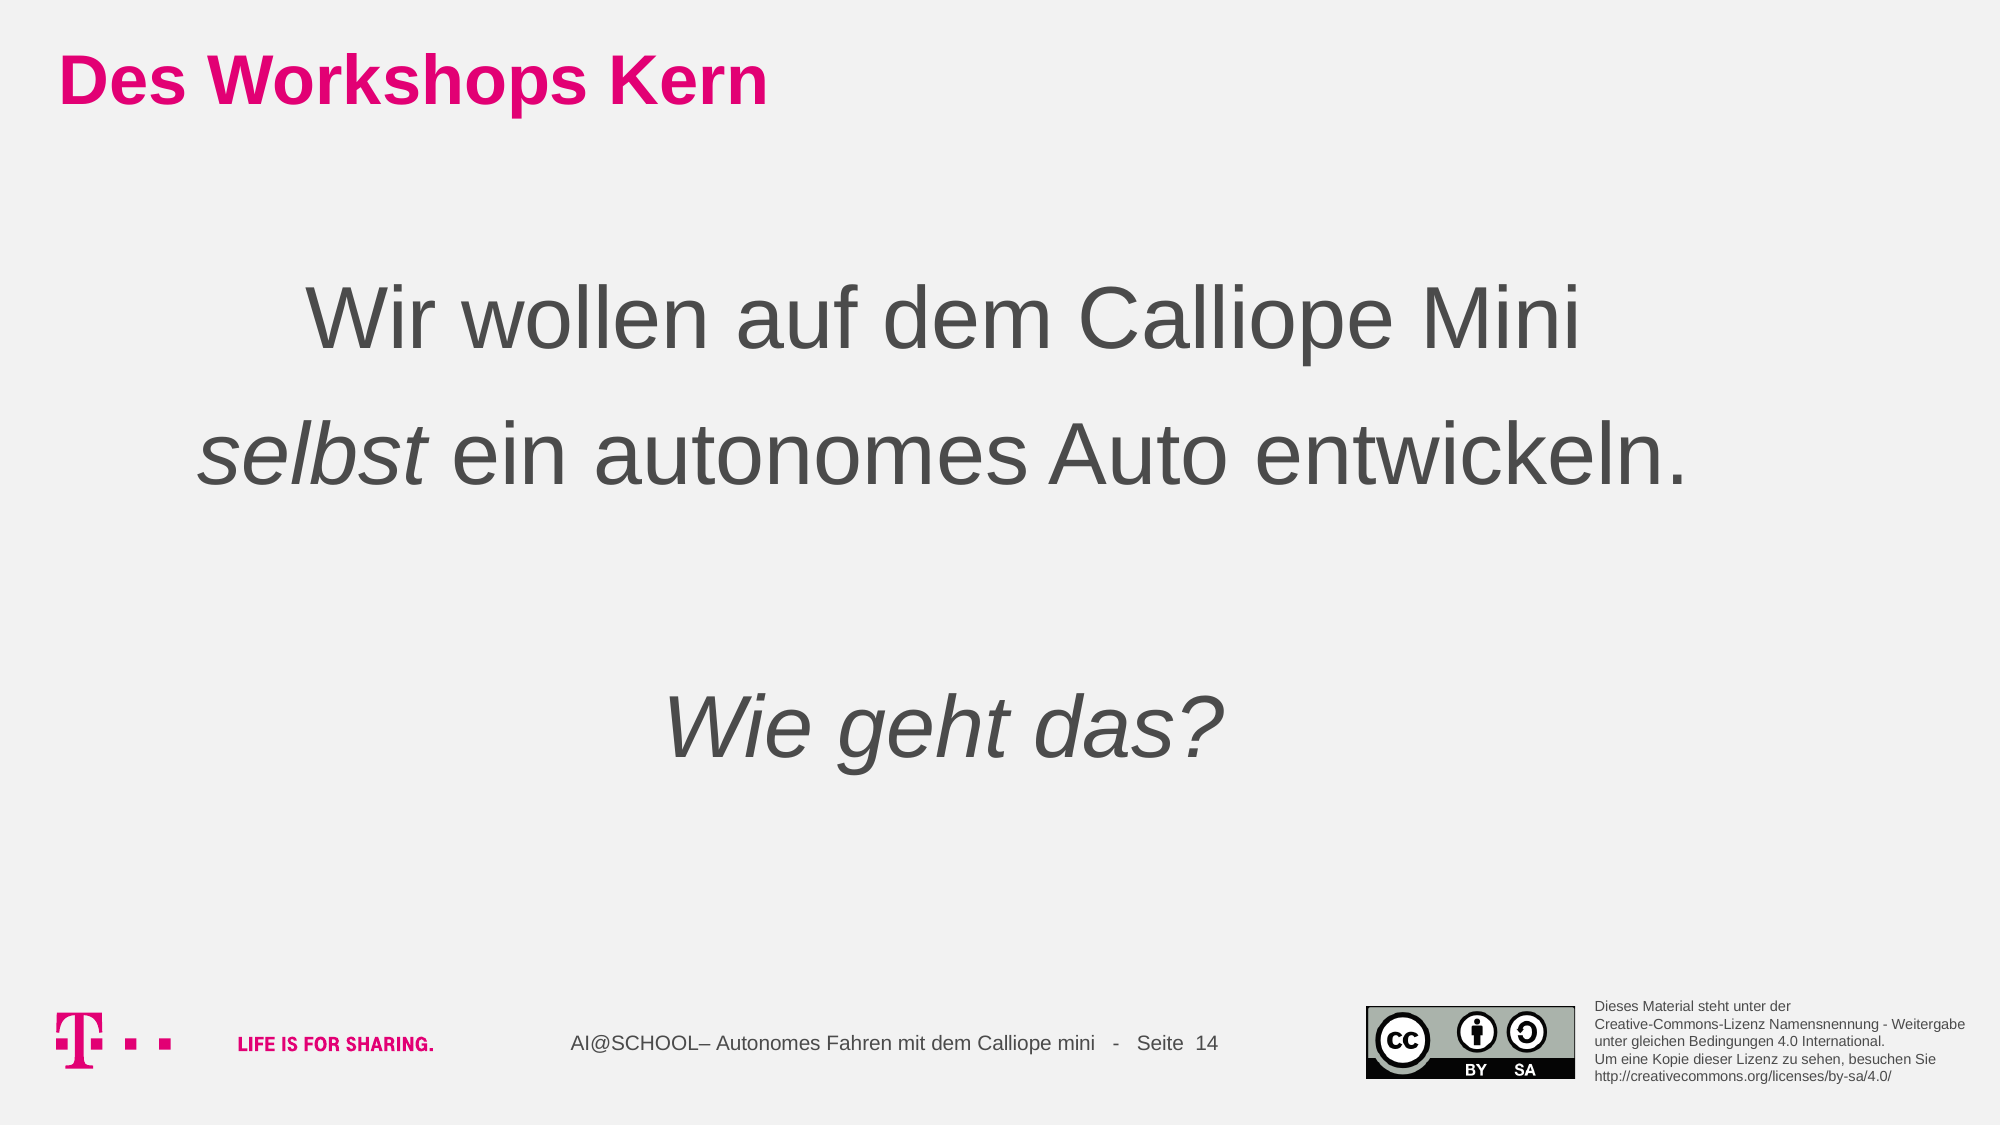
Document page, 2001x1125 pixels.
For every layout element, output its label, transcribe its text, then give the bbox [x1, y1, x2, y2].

list Wir wollen auf dem Calliope Mini selbst ein autonomes Auto entwickeln. Wie geht das? [0, 256, 1888, 957]
title Des Workshops Kern [0, 43, 1888, 132]
